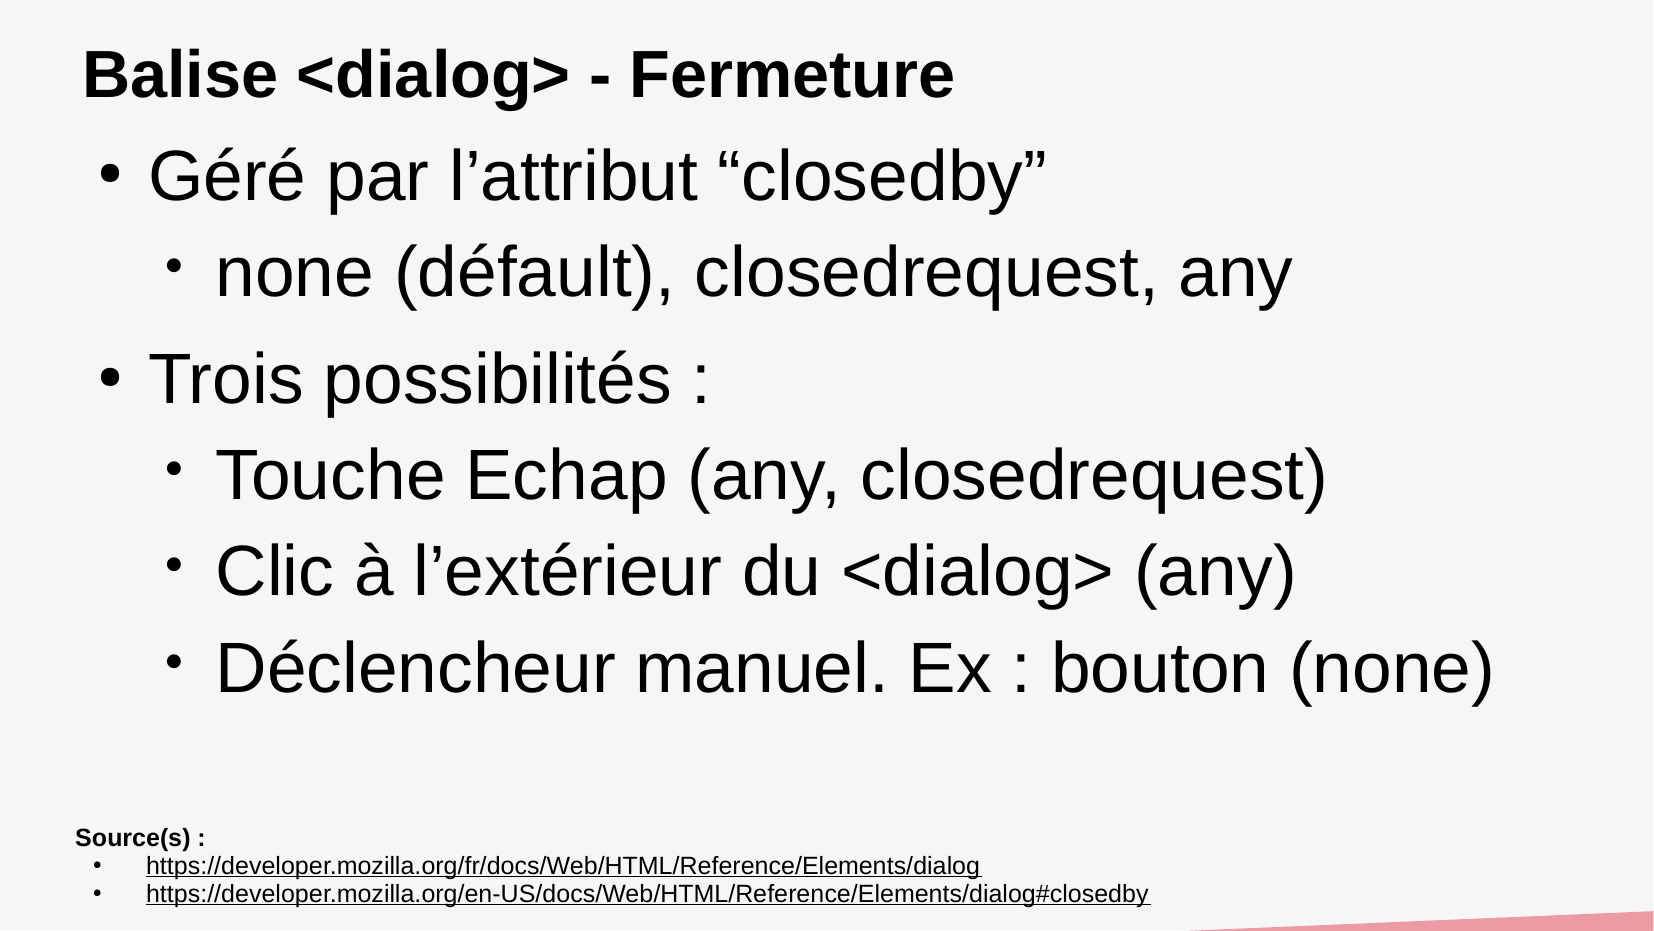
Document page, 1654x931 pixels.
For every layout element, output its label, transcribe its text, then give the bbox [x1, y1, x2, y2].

text_box [1183, 911, 1654, 931]
text_box Source(s) : https://developer.mozilla.org/fr/docs/Web/HTML/Reference/Elements/dialog https://developer.mozilla.org/en-US/docs/Web/HTML/Reference/Elements/dialog#closedby [60, 815, 1546, 916]
title Balise <dialog> - Fermeture [82, 37, 1571, 114]
list Géré par l’attribut “closedby” none (défault), closedrequest, any Trois possibilités : Touche Echap (any, closedrequest) Clic à l’extérieur du <dialog> (any) Déclencheur manuel. Ex : bouton (none) [80, 135, 1620, 709]
